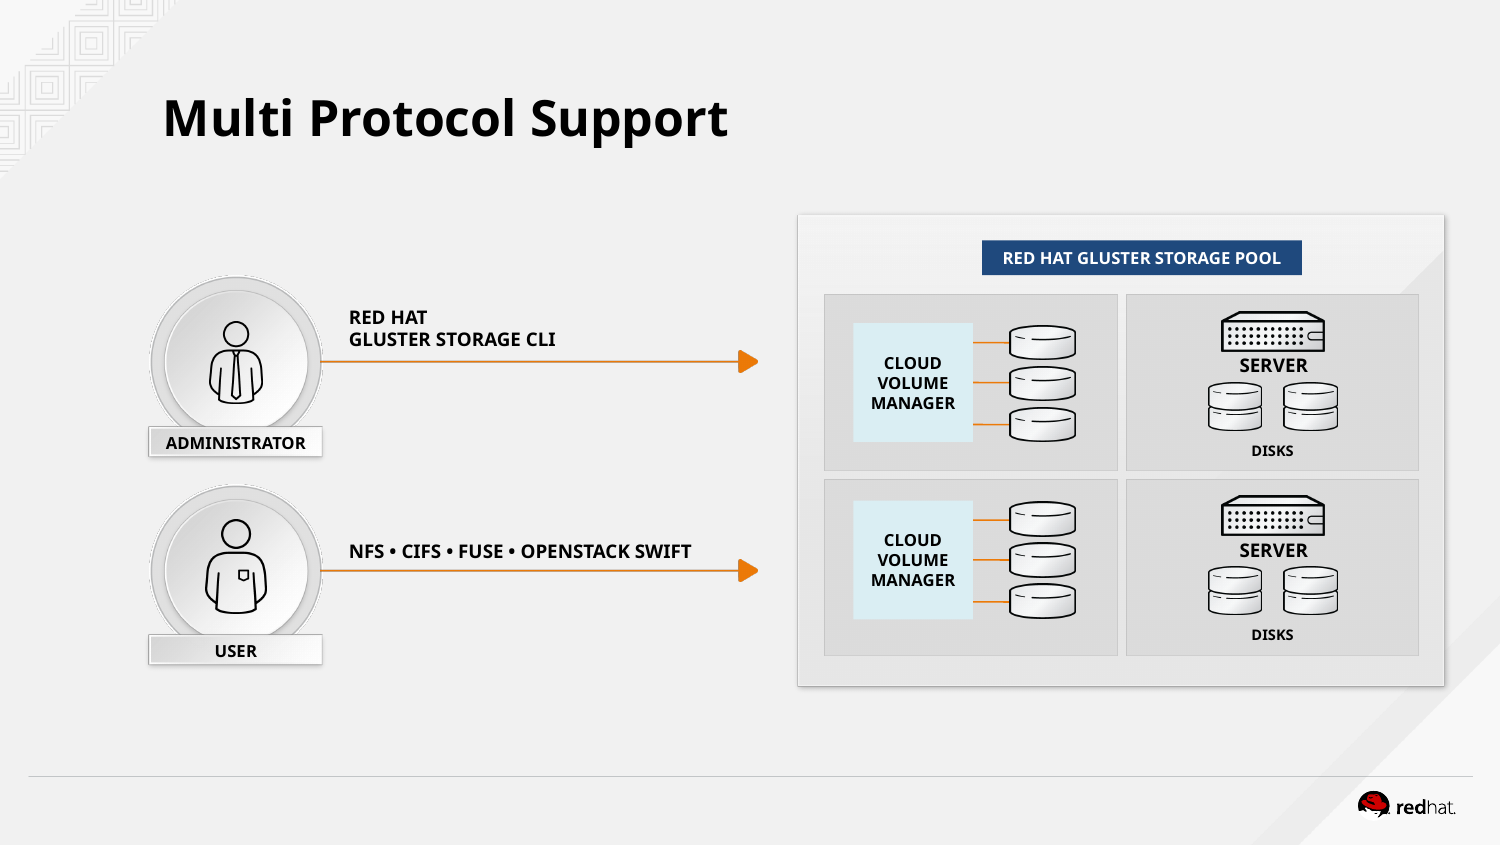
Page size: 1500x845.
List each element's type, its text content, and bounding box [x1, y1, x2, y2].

picture [0, 0, 1500, 845]
text_box DISKS [1221, 439, 1325, 462]
text_box SERVER [1214, 347, 1334, 383]
text_box ADMINISTRATOR [149, 425, 323, 460]
text_box Multi Protocol Support [147, 78, 1407, 155]
text_box RED HAT GLUSTER STORAGE CLI [333, 301, 683, 350]
text_box USER [153, 633, 319, 669]
text_box CLOUD VOLUME MANAGER [853, 500, 973, 620]
text_box DISKS [1221, 623, 1325, 646]
text_box NFS • CIFS • FUSE • OPENSTACK SWIFT [333, 533, 737, 569]
text_box CLOUD VOLUME MANAGER [853, 323, 973, 442]
text_box SERVER [1214, 532, 1334, 567]
text_box RED HAT GLUSTER STORAGE POOL [982, 240, 1302, 276]
